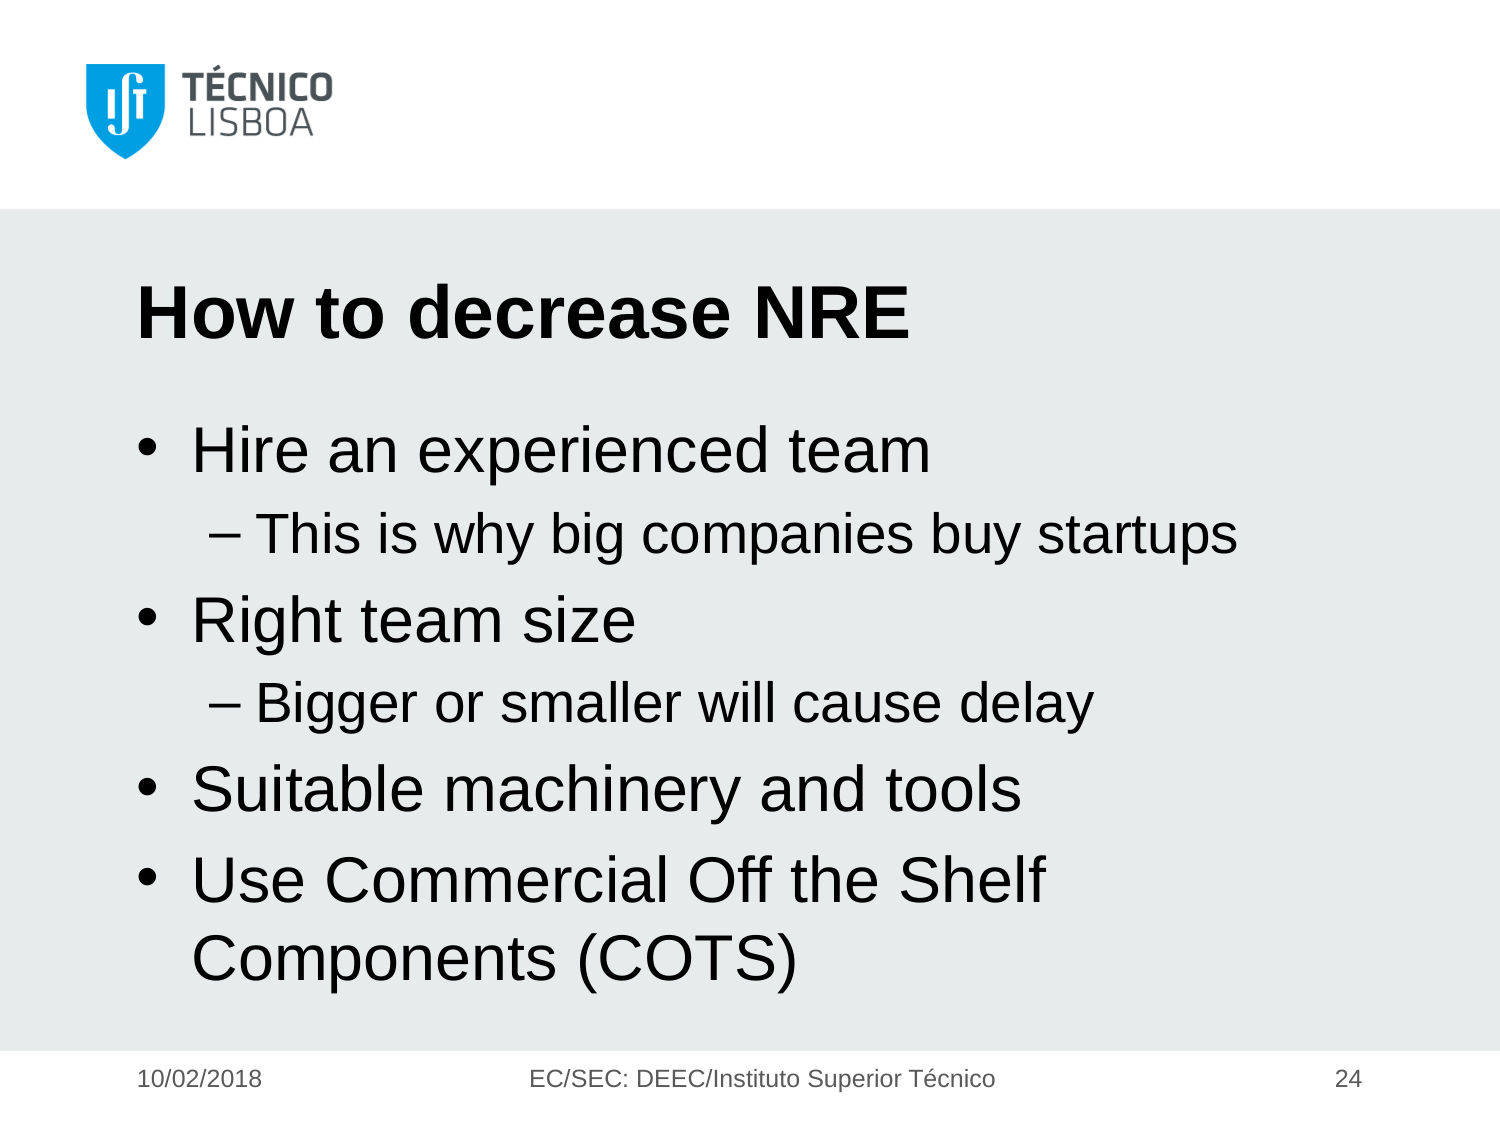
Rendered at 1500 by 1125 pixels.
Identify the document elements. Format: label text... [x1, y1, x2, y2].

footer EC/SEC: DEEC/Instituto Superior Técnico [512, 1052, 1021, 1103]
slide_number 10/02/2018 [121, 1052, 425, 1103]
list Hire an experienced team This is why big companies buy startups Right team size Bigger or smaller will cause delay Suitable machinery and tools Use Commercial Off the Shelf Components (COTS) [121, 400, 1378, 1005]
slide_number <number> [1077, 1052, 1378, 1103]
picture [0, 0, 1500, 1125]
title How to decrease NRE [121, 237, 1378, 381]
